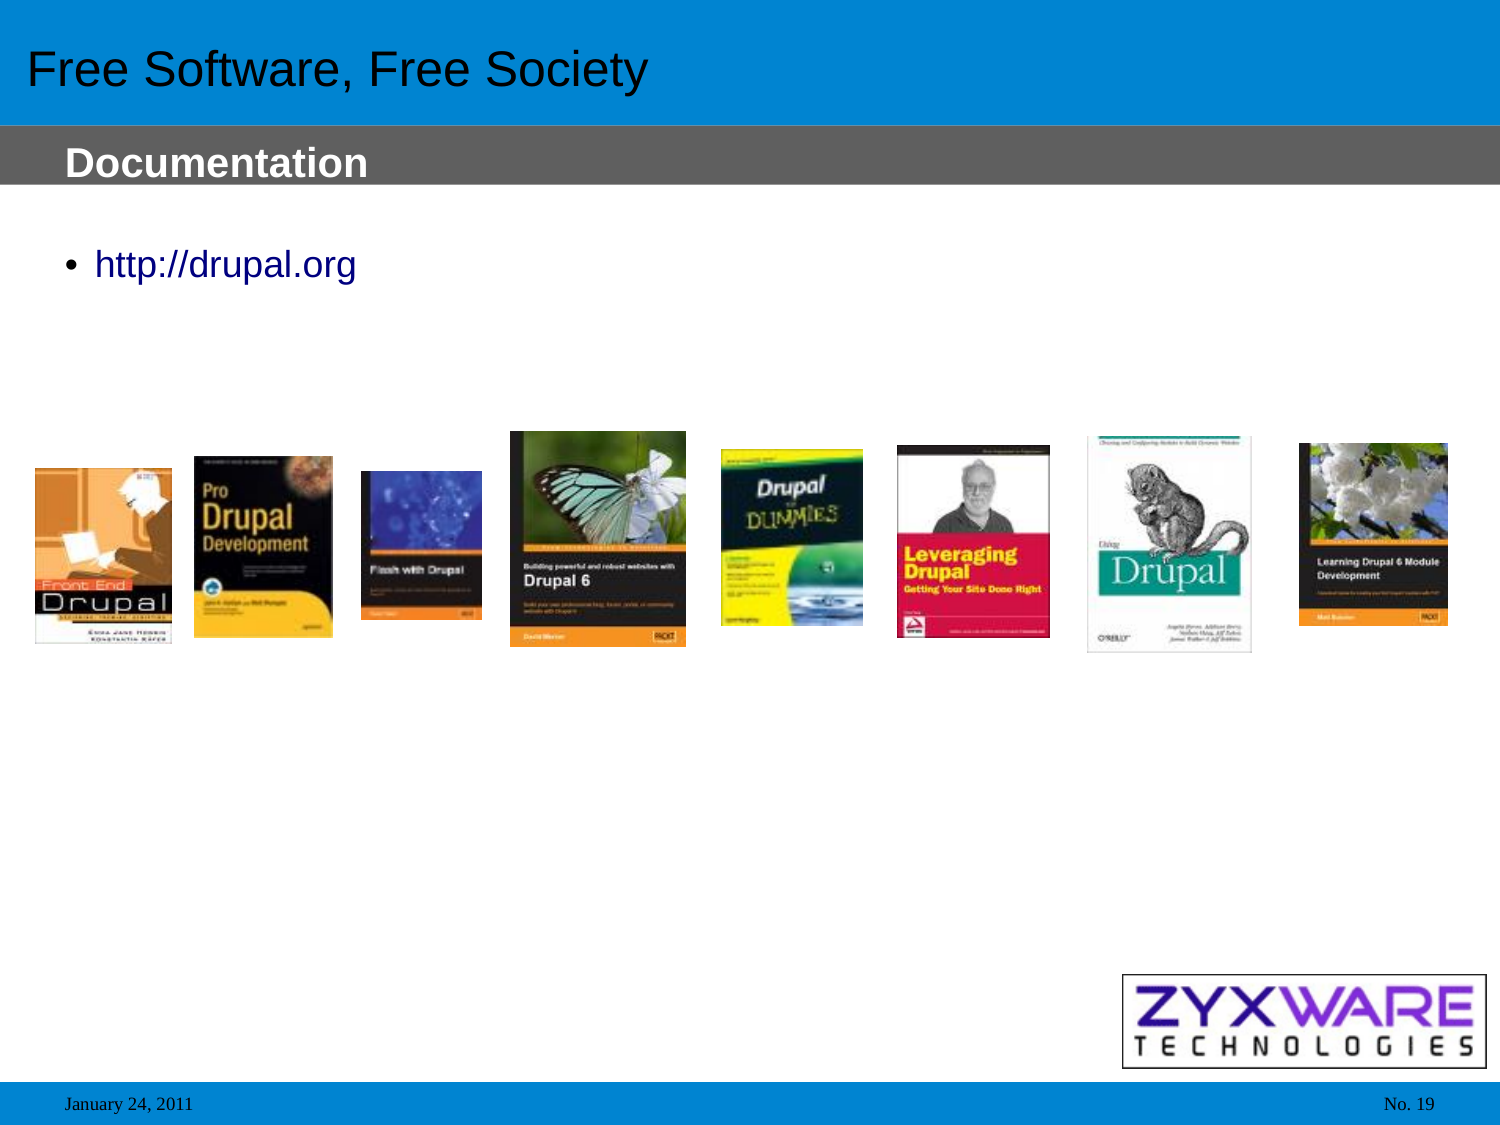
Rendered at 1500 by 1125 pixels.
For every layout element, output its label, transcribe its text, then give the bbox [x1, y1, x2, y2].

list http://drupal.org [64, 243, 1436, 972]
picture [361, 471, 482, 620]
picture [897, 445, 1050, 638]
picture [35, 468, 172, 644]
title Documentation [64, 139, 1436, 187]
picture [510, 431, 686, 647]
picture [194, 456, 333, 638]
picture [1122, 974, 1487, 1069]
picture [1299, 443, 1448, 626]
picture [721, 449, 863, 626]
picture [1087, 436, 1252, 653]
